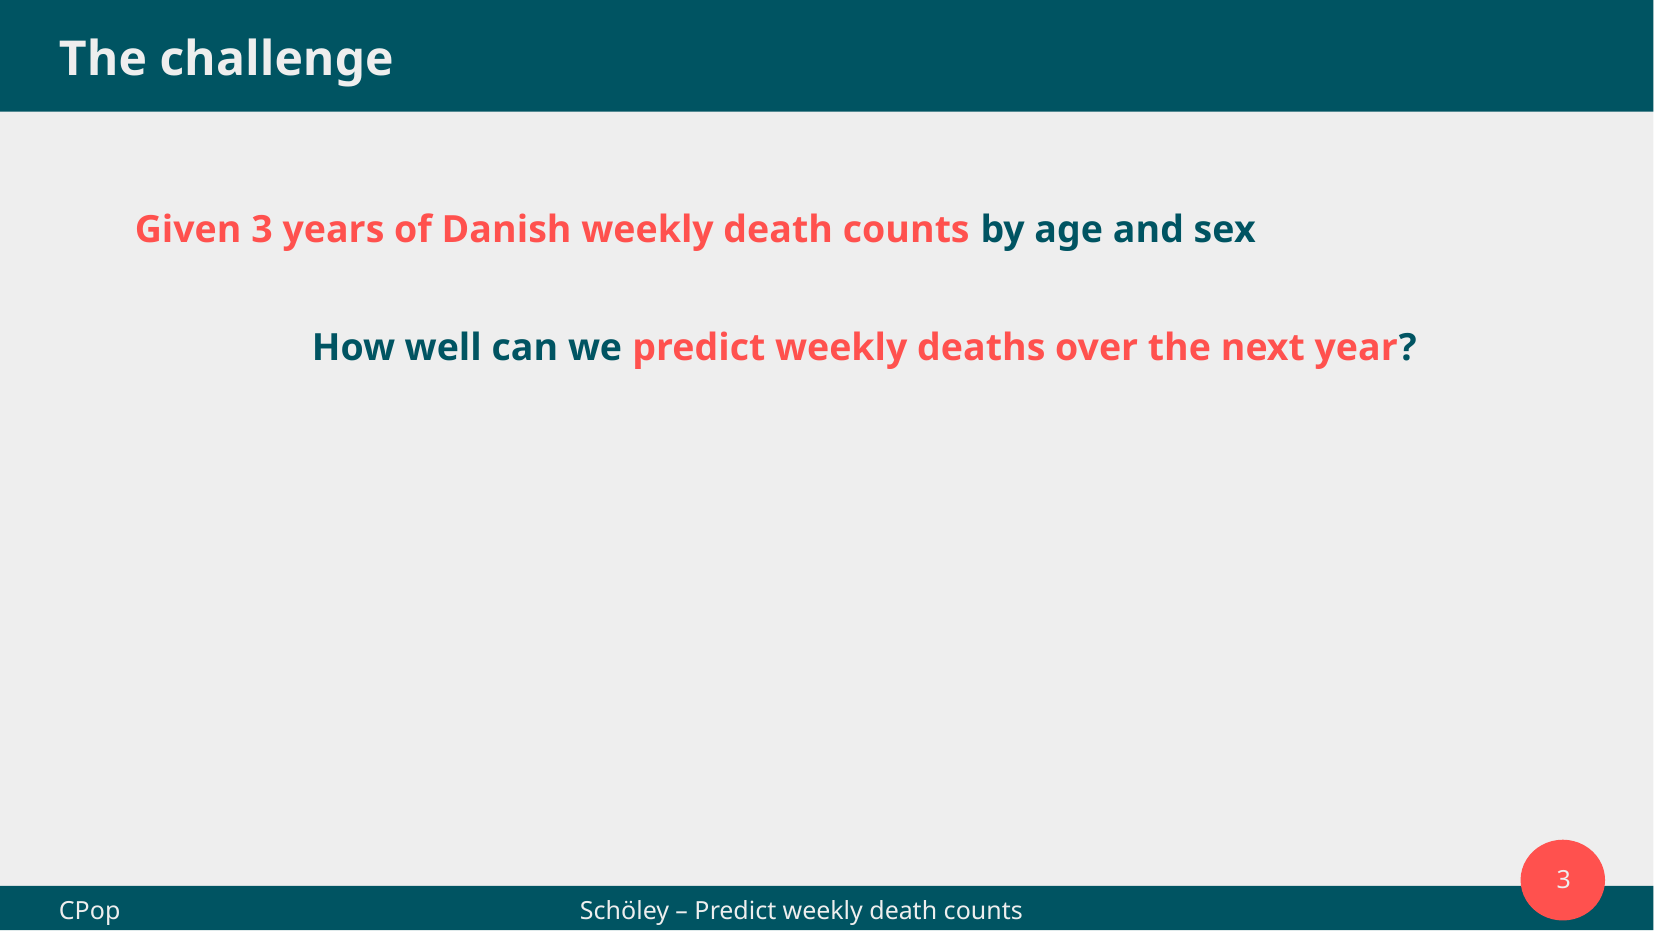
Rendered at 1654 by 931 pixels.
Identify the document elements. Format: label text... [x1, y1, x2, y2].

text_box Given 3 years of Danish weekly death counts by age and sex [120, 195, 1160, 260]
text_box How well can we predict weekly deaths over the next year? [297, 313, 1313, 378]
title The challenge [58, 0, 1595, 116]
